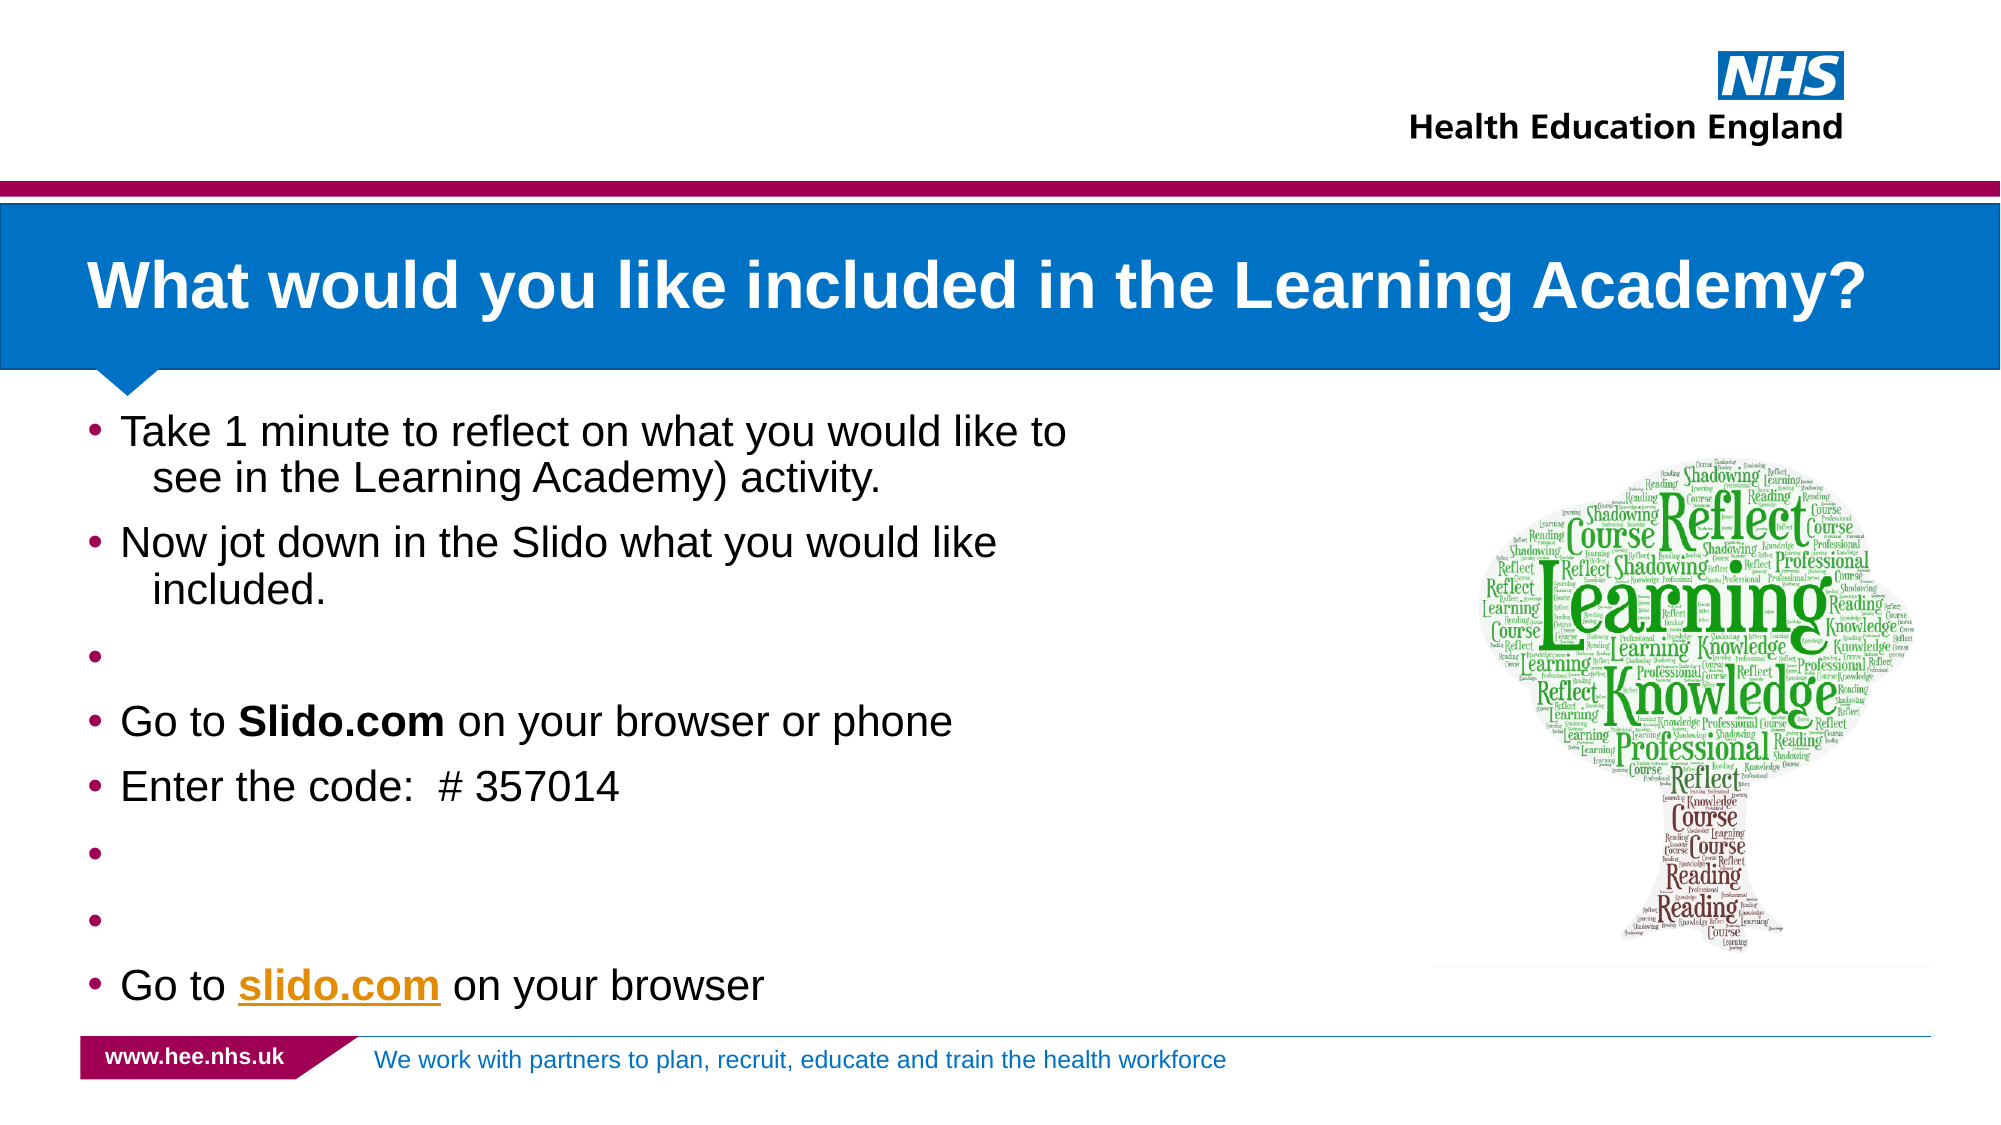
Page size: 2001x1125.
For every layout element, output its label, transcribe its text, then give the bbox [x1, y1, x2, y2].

list Take 1 minute to reflect on what you would like to see in the Learning Academy) activity.​ Now jot down in the Slido what you would like included. Go to Slido.com on your browser or phone Enter the code: # 357014 Go to slido.com on your browser ​ [72, 401, 1131, 1019]
title What would you like included in the Learning Academy? [72, 204, 1931, 369]
picture [1432, 452, 1932, 967]
